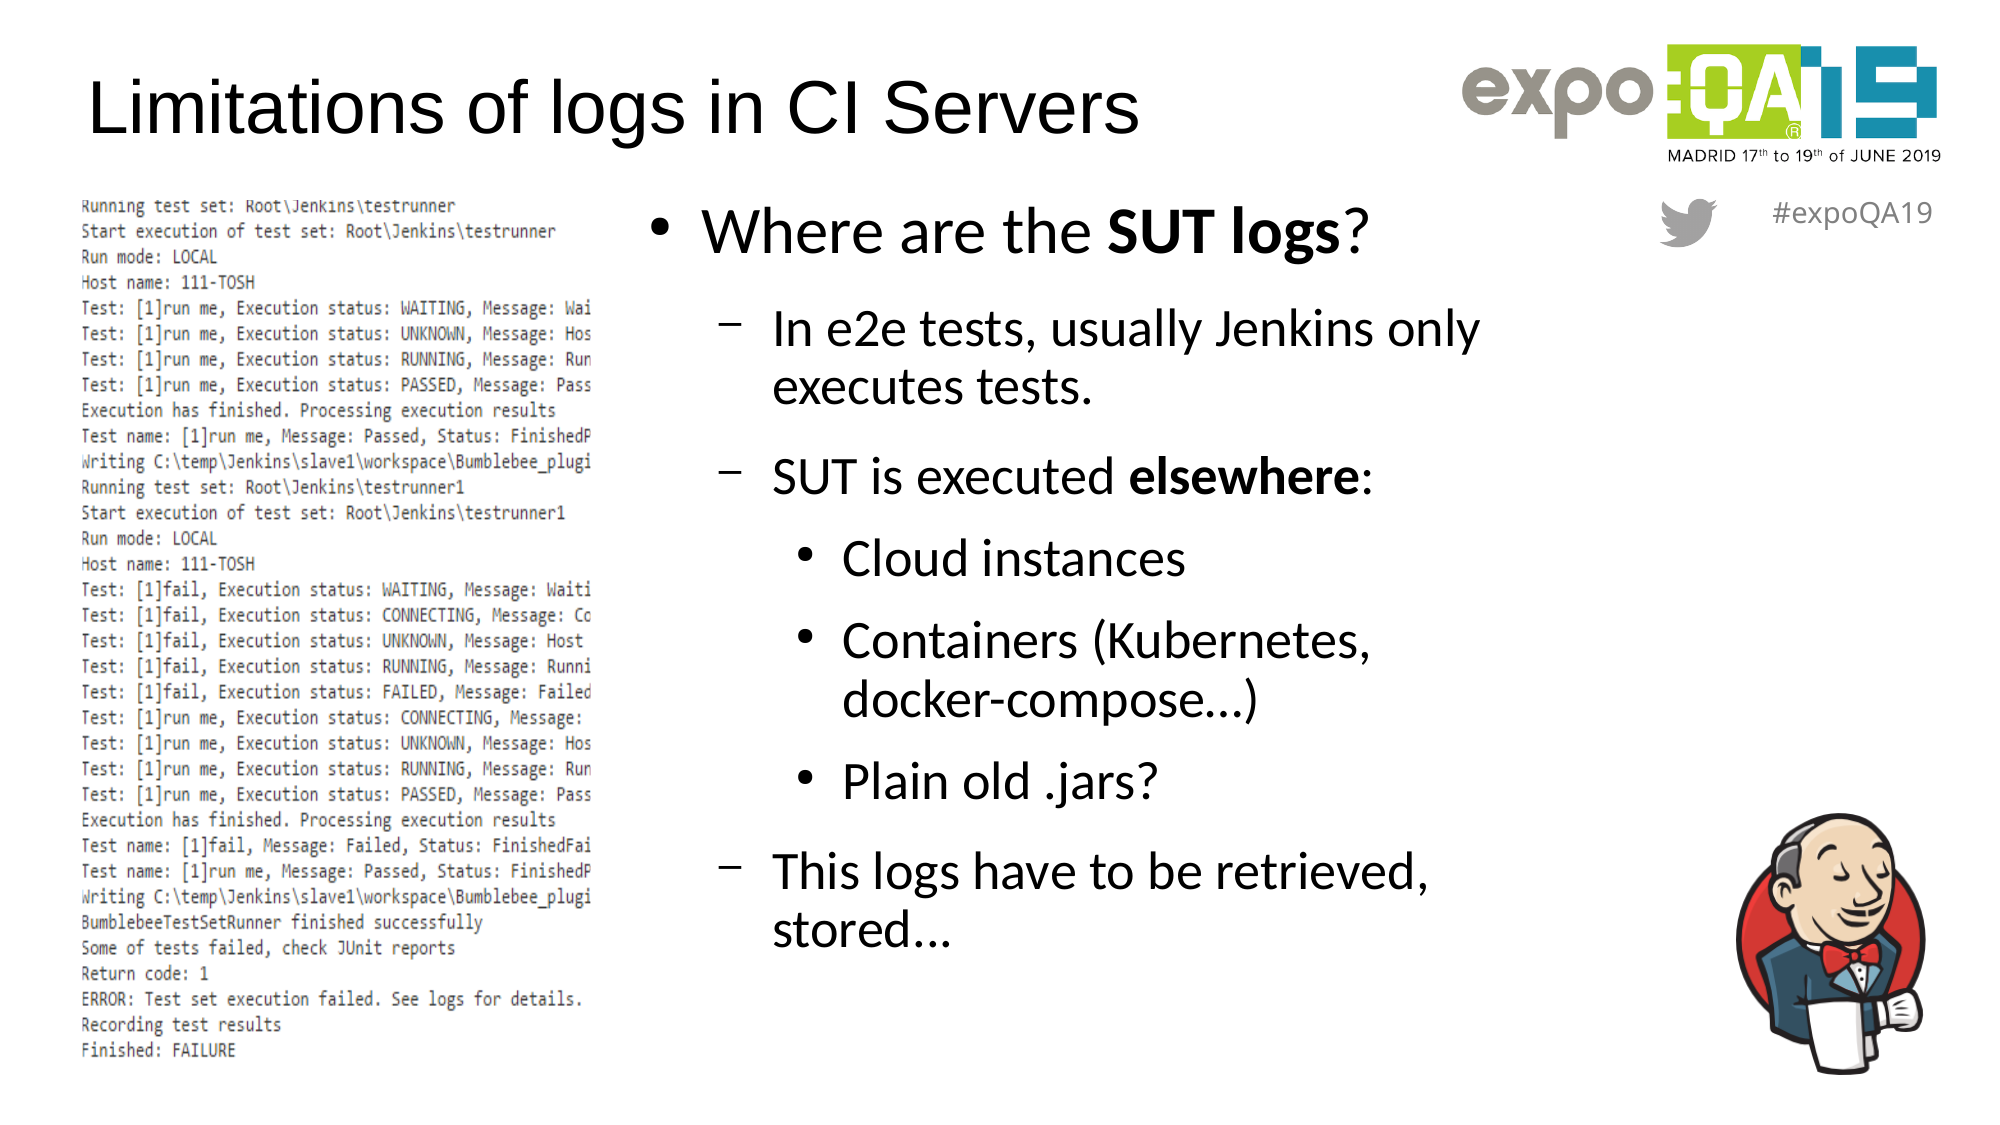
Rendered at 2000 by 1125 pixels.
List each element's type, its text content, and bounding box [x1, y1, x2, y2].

title Limitations of logs in CI Servers [72, 54, 1277, 164]
picture [1736, 813, 1926, 1076]
list Where are the SUT logs? In e2e tests, usually Jenkins only executes tests. SUT is executed elsewhere: Cloud instances Containers (Kubernetes, docker-compose…) Plain old .jars? This logs have to be retrieved, stored... [615, 188, 1548, 1040]
picture [1429, 37, 1948, 165]
picture [82, 200, 591, 1064]
picture [1659, 193, 1718, 253]
